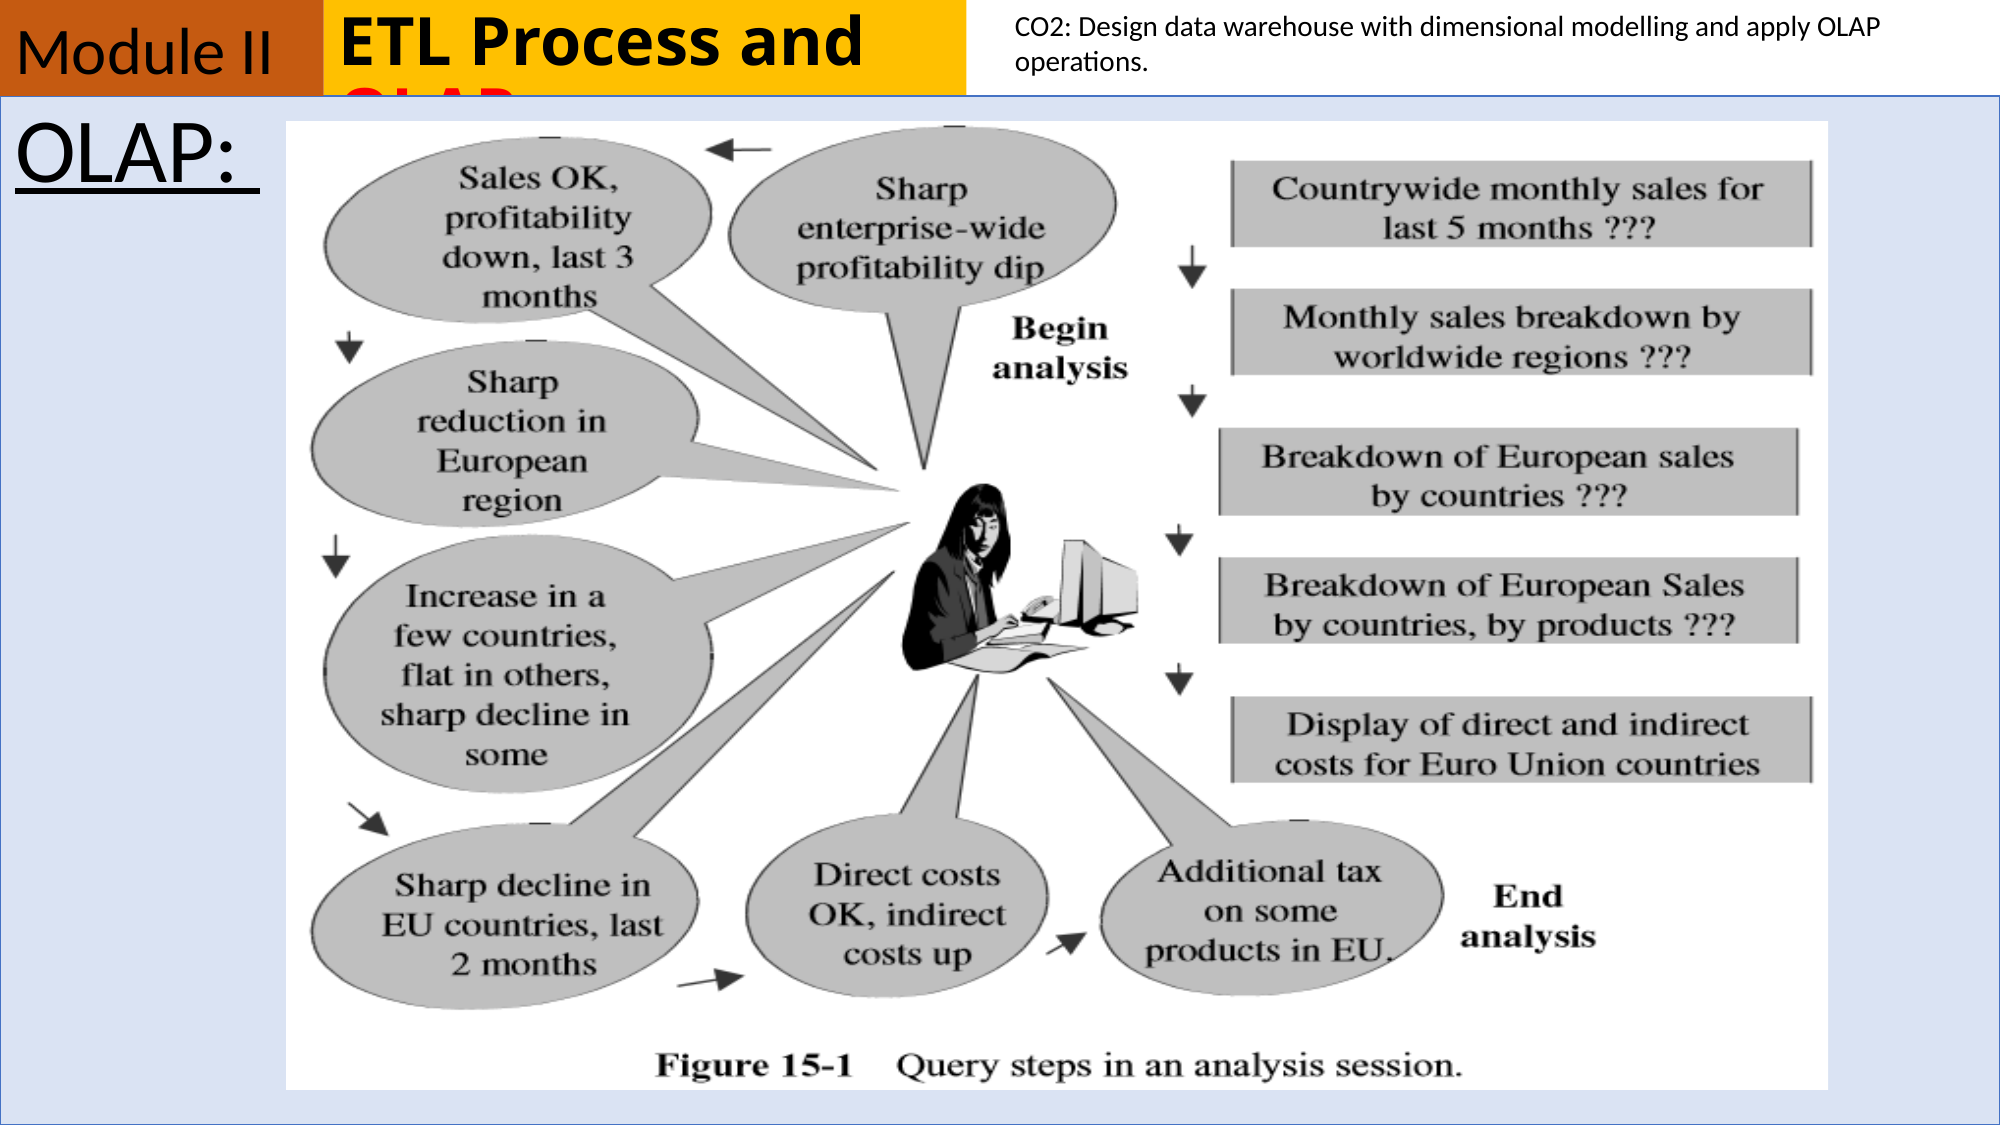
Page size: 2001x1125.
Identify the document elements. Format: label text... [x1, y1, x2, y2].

text_box Module II [0, 0, 324, 96]
title ETL Process and OLAP: [324, 0, 967, 95]
picture [286, 121, 1829, 1090]
text_box CO2: Design data warehouse with dimensional modelling and apply OLAP operations. [999, 0, 2000, 122]
subtitle OLAP: [0, 95, 2000, 1125]
